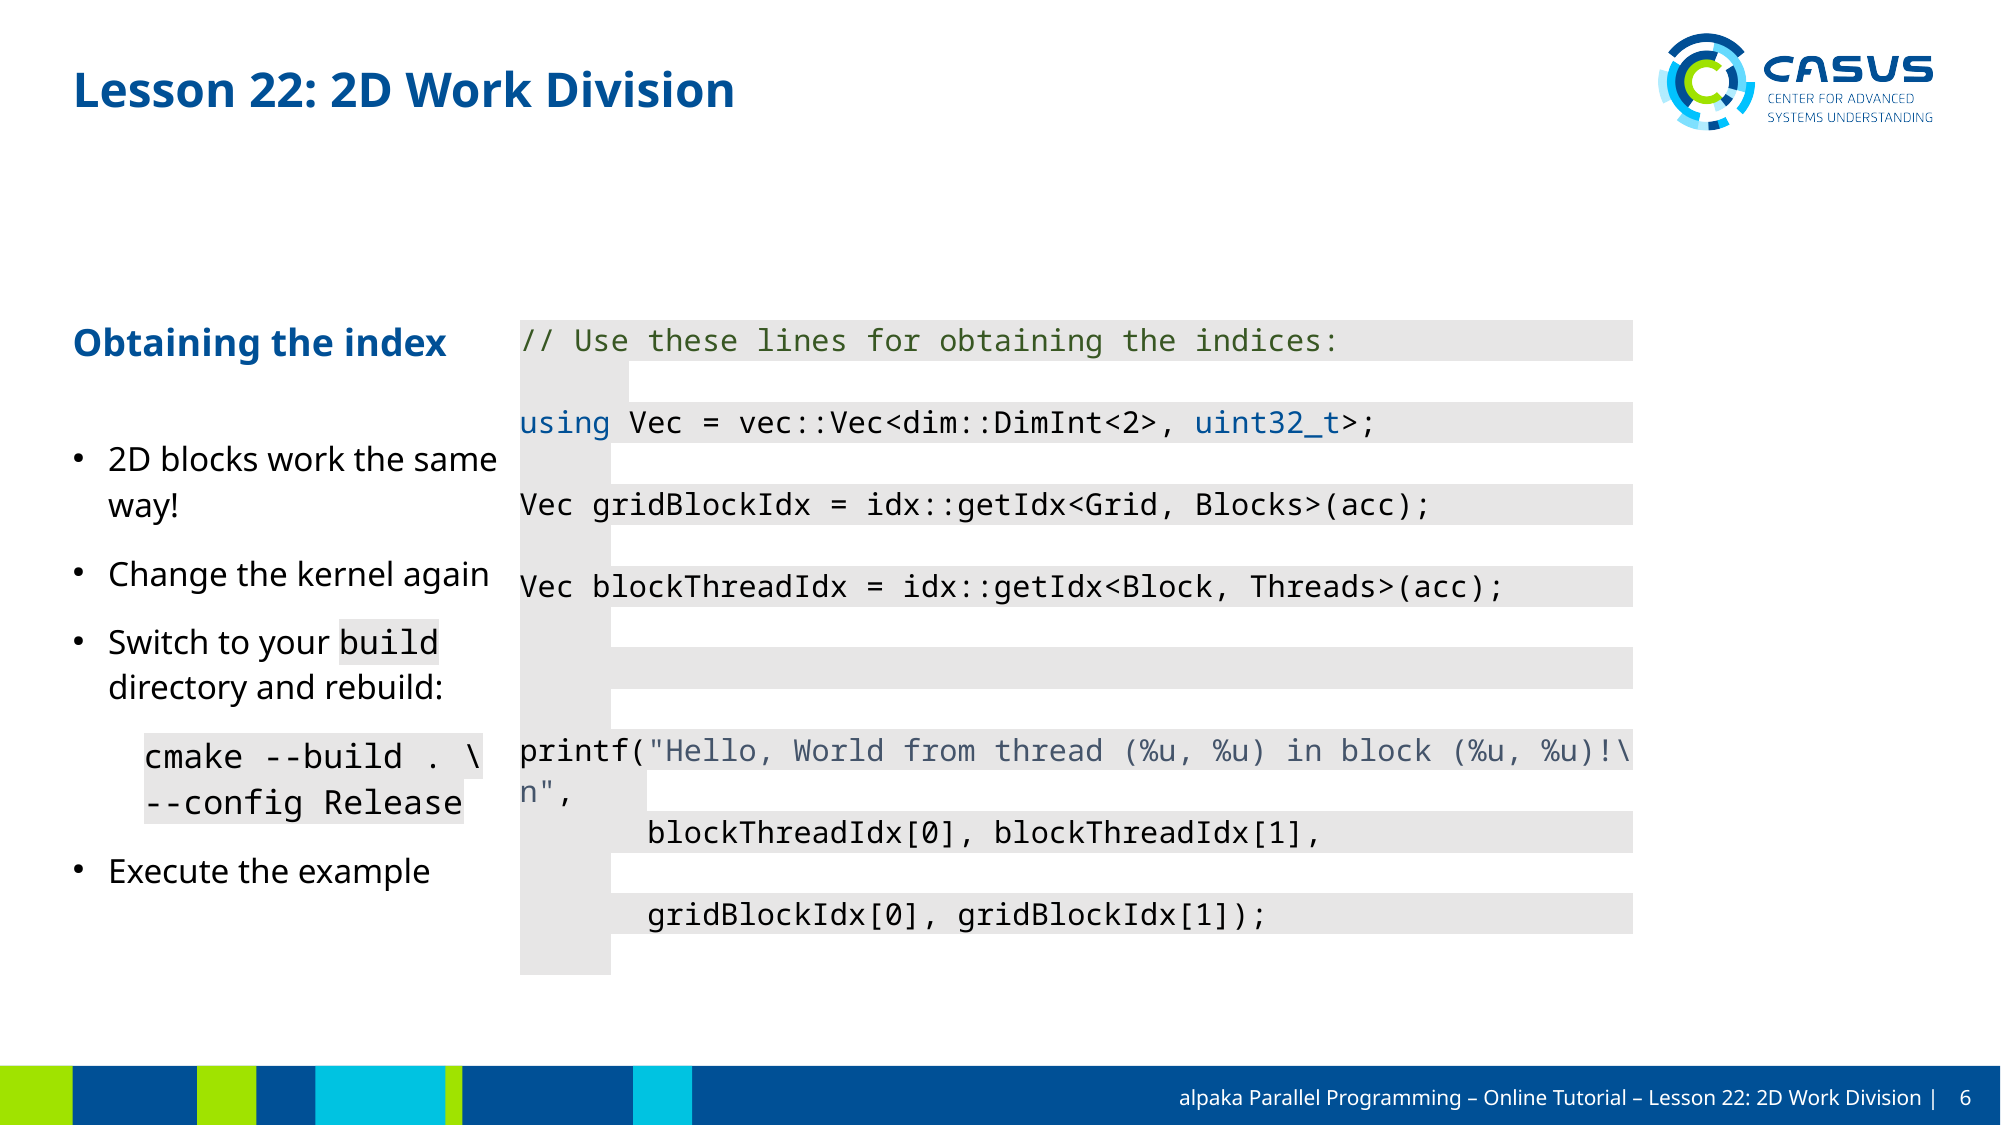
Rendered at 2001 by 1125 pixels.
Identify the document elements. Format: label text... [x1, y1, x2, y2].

picture [1658, 33, 1933, 131]
list // Use these lines for obtaining the indices: using Vec = vec::Vec<dim::DimInt<2>, uint32_t>; Vec gridBlockIdx = idx::getIdx<Grid, Blocks>(acc); Vec blockThreadIdx = idx::getIdx<Block, Threads>(acc); printf("Hello, World from thread (%u, %u) in block (%u, %u)!\n", blockThreadIdx[0], blockThreadIdx[1], gridBlockIdx[0], gridBlockIdx[1]); [519, 316, 1648, 979]
list Obtaining the index 2D blocks work the same way! Change the kernel again Switch to your build directory and rebuild: cmake --build . \ --config Release Execute the example [72, 316, 519, 979]
title Lesson 22: 2D Work Division [72, 54, 1620, 123]
